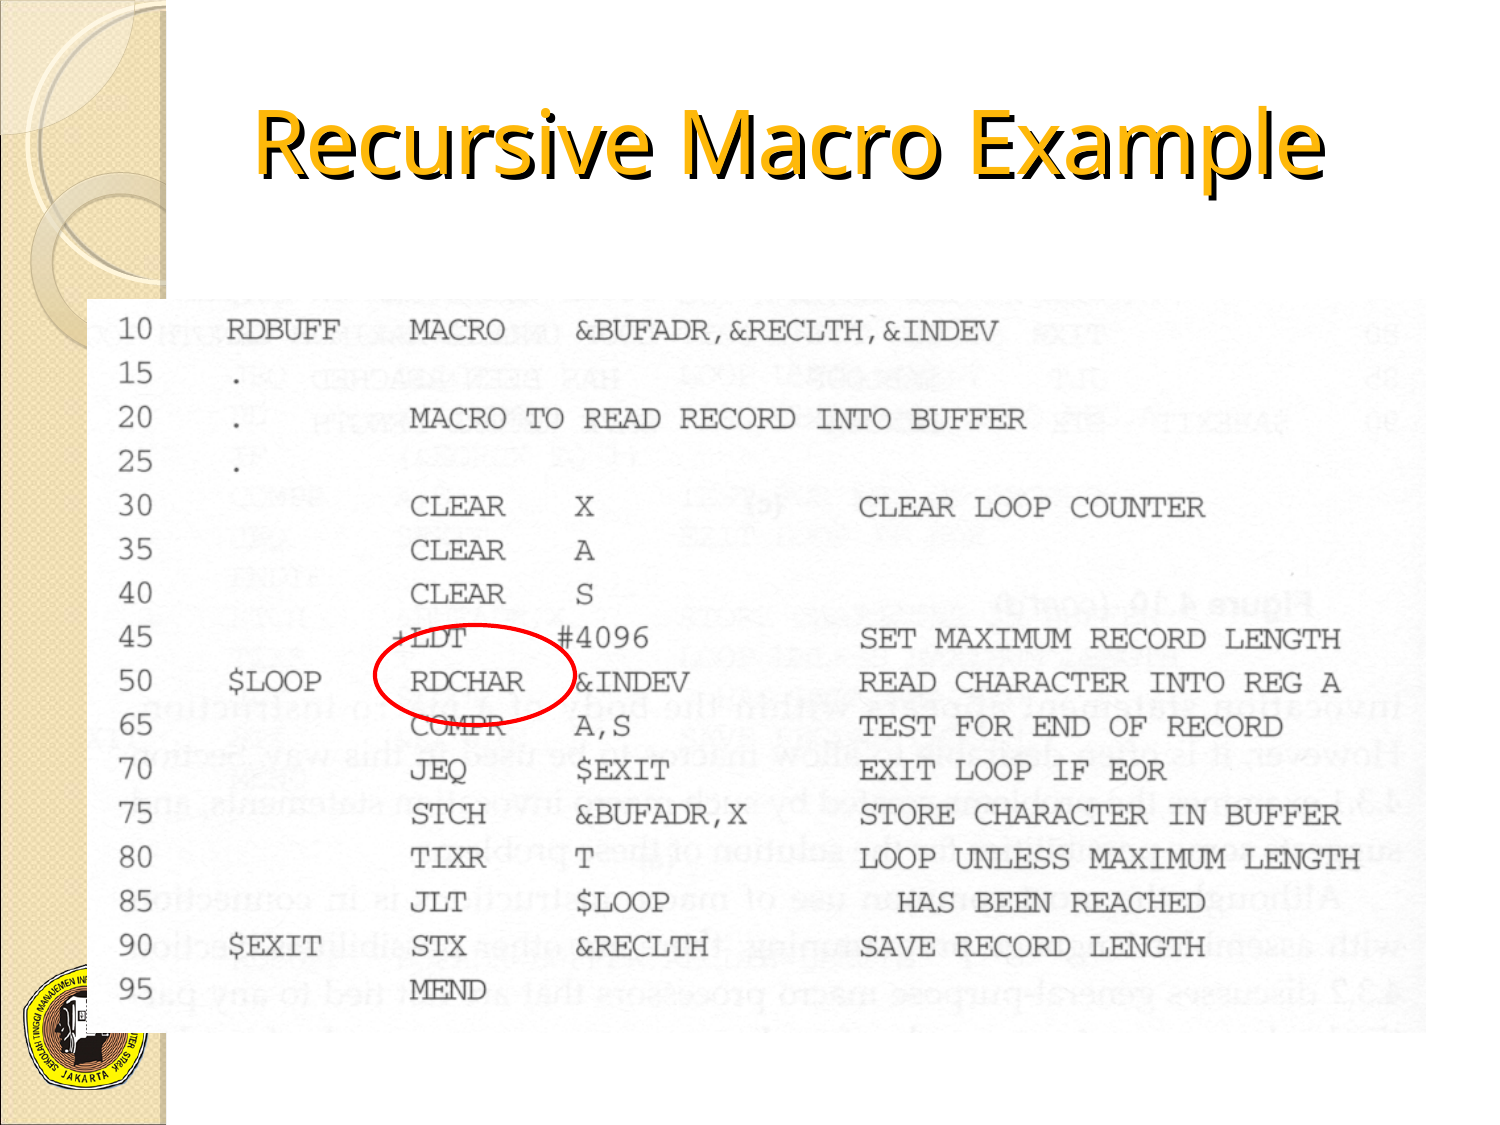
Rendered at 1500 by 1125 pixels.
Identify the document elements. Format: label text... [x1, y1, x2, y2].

picture [136, 0, 166, 4]
picture [0, 10, 1426, 1125]
text_box Recursive Macro Example [235, 45, 1466, 233]
